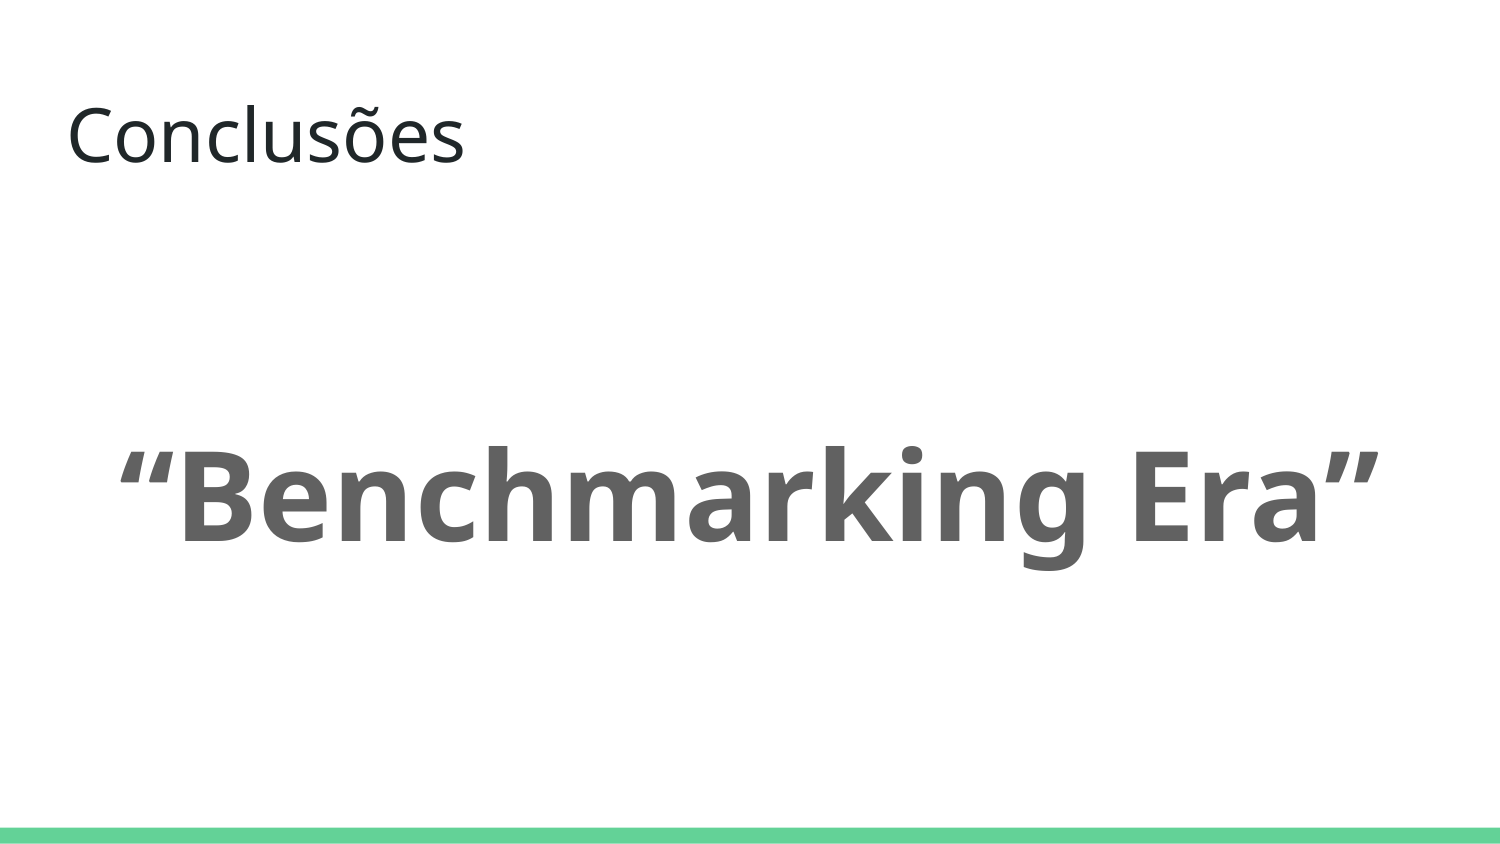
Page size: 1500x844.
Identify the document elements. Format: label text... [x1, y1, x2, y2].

list “Benchmarking Era” [51, 379, 1449, 518]
title Conclusões [51, 72, 1449, 167]
